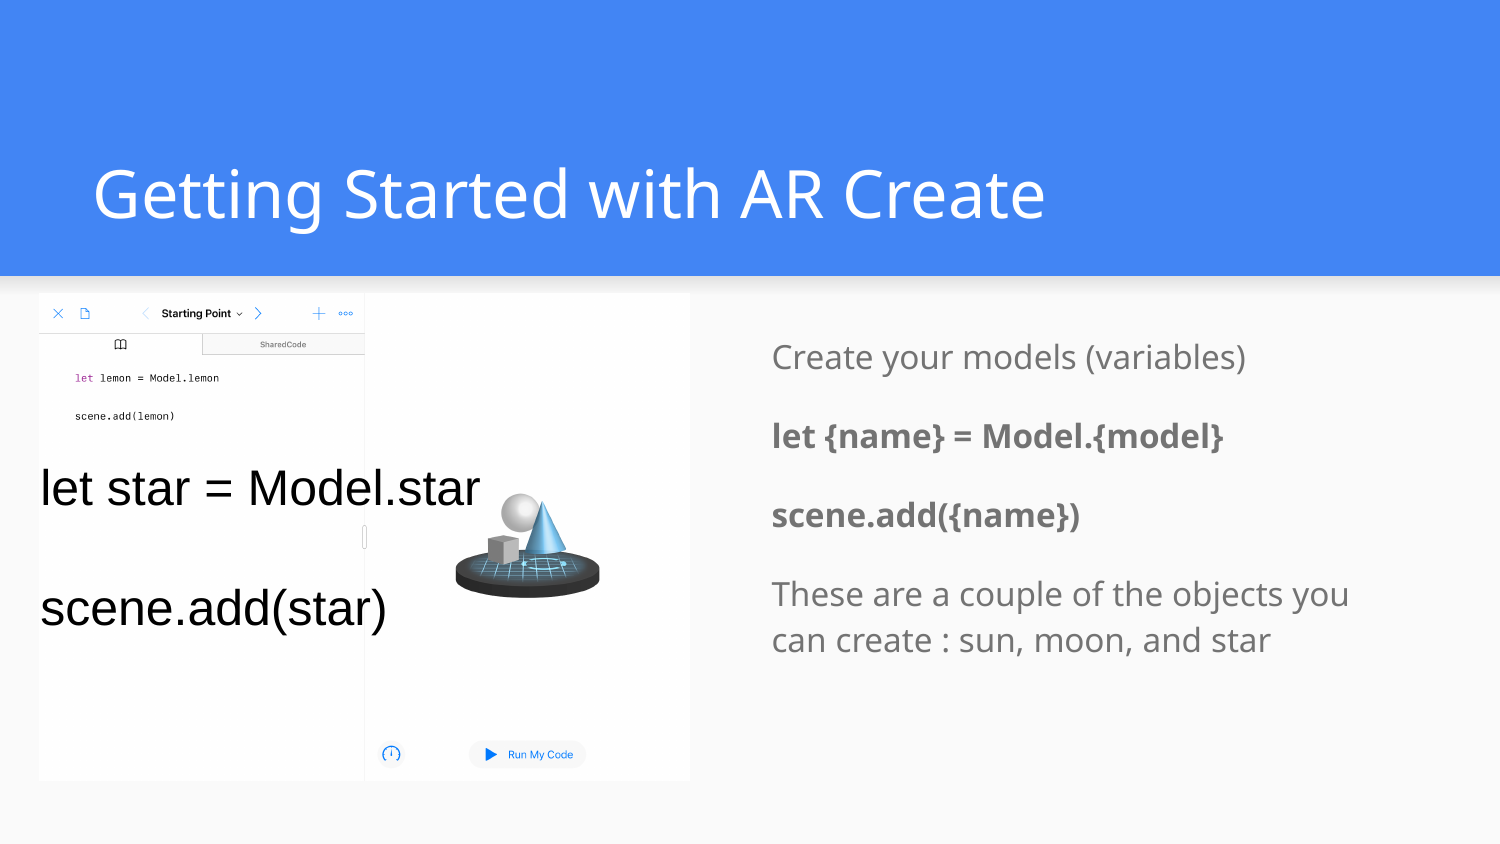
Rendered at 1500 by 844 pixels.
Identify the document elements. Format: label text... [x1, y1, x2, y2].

title Getting Started with AR Create [77, 121, 1427, 248]
text_box let star = Model.star scene.add(star) [25, 440, 610, 635]
picture [39, 293, 690, 781]
list Create your models (variables) let {name} = Model.{model} scene.add({name}) These are a couple of the objects you can create : sun, moon, and star [756, 314, 1427, 803]
